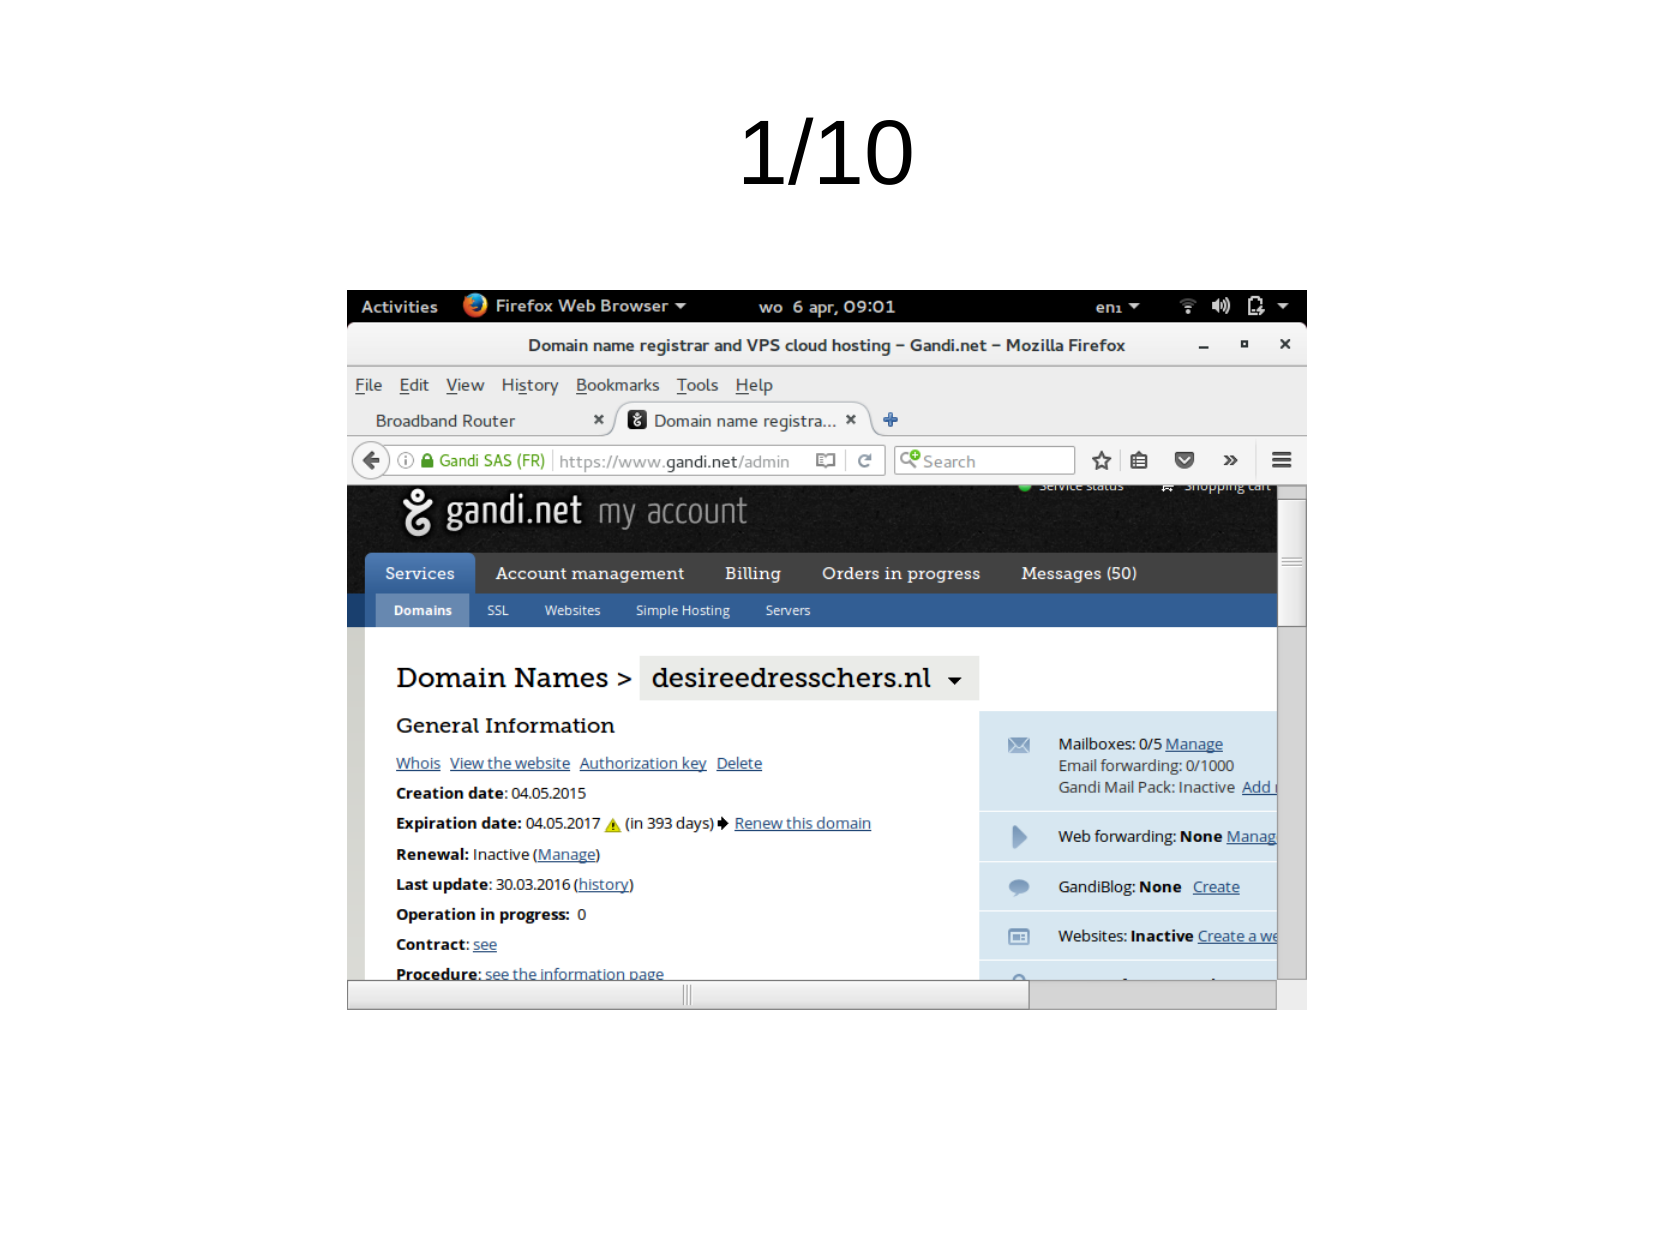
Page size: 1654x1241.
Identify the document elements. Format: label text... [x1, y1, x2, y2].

picture [347, 290, 1307, 1010]
title 1/10 [82, 49, 1571, 257]
